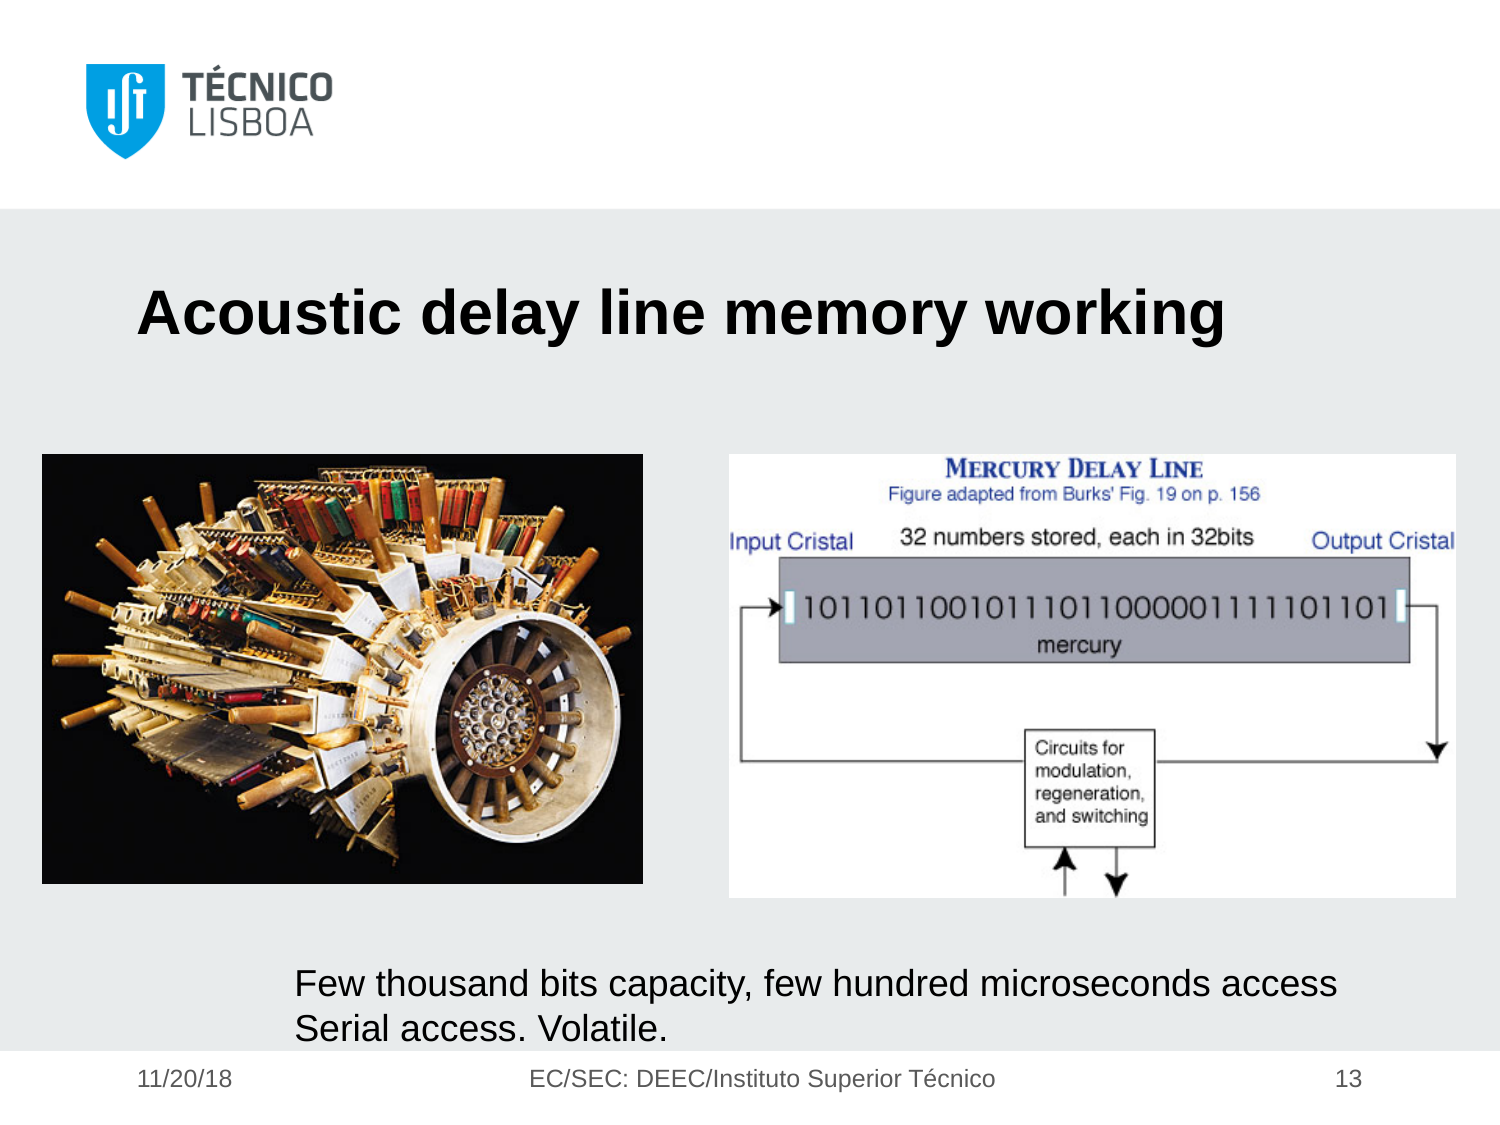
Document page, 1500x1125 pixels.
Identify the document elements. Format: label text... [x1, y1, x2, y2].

slide_number <number> [1077, 1052, 1378, 1103]
slide_number 11/20/18 [121, 1052, 425, 1103]
footer EC/SEC: DEEC/Instituto Superior Técnico [512, 1056, 1021, 1103]
picture [0, 0, 1500, 1125]
text_box Few thousand bits capacity, few hundred microseconds access Serial access. Volatile. [279, 951, 1353, 1056]
title Acoustic delay line memory working [121, 237, 1378, 381]
